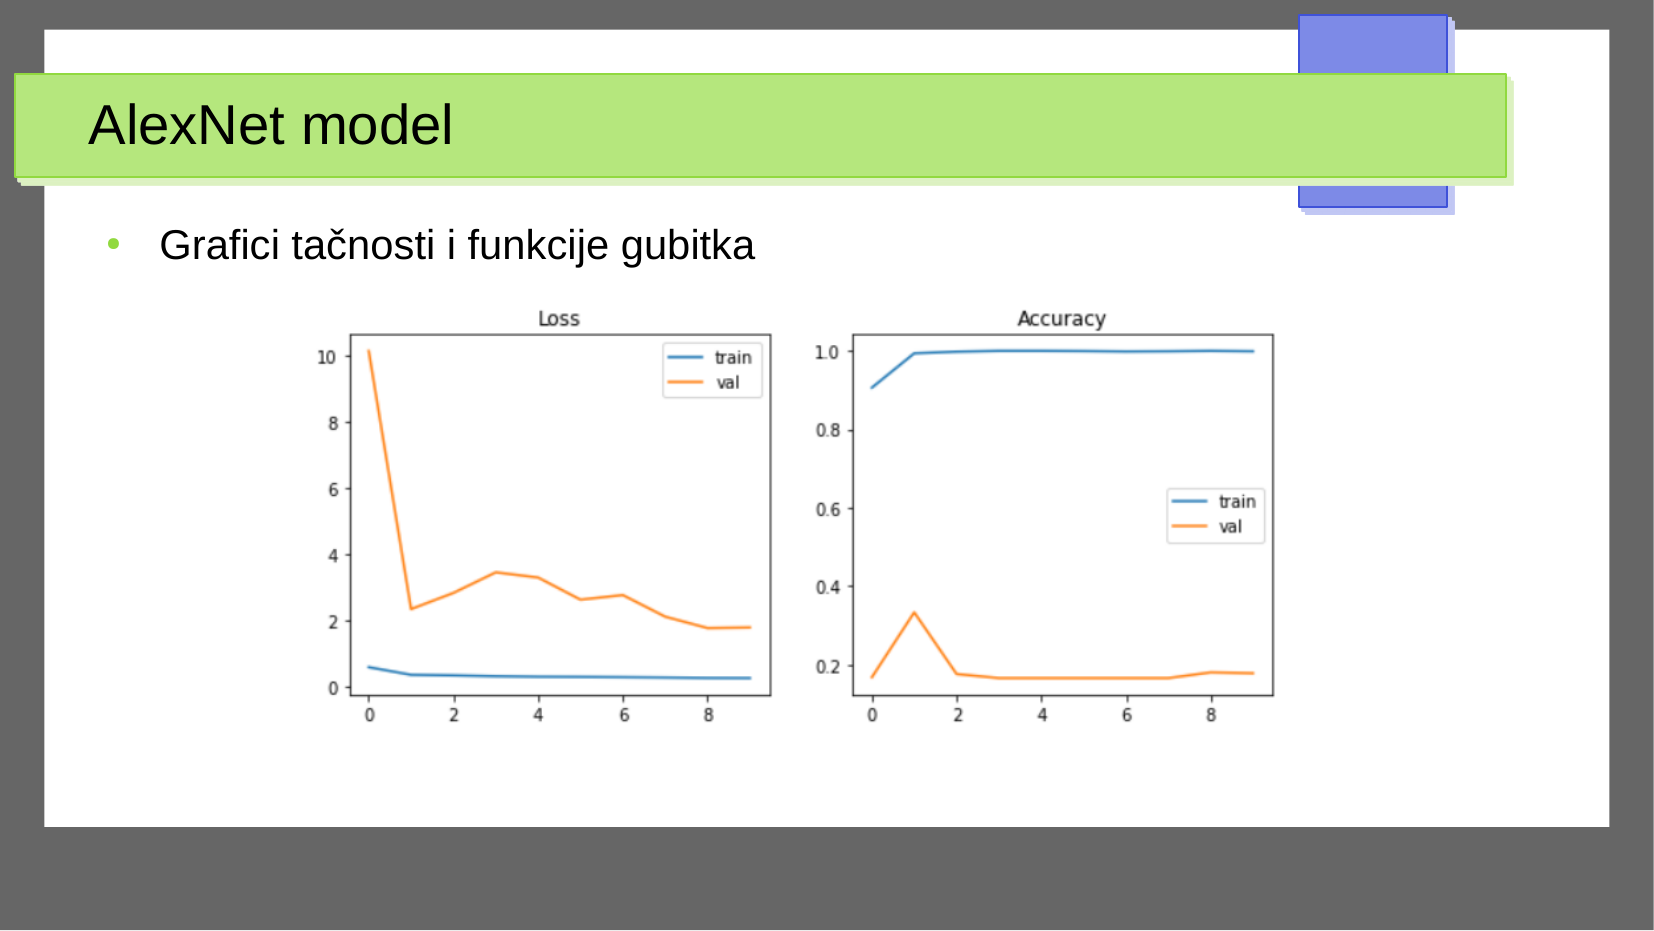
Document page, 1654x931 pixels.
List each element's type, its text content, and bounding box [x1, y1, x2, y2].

title AlexNet model [88, 73, 1506, 178]
list Grafici tačnosti i funkcije gubitka [88, 221, 826, 376]
picture [300, 299, 1276, 736]
